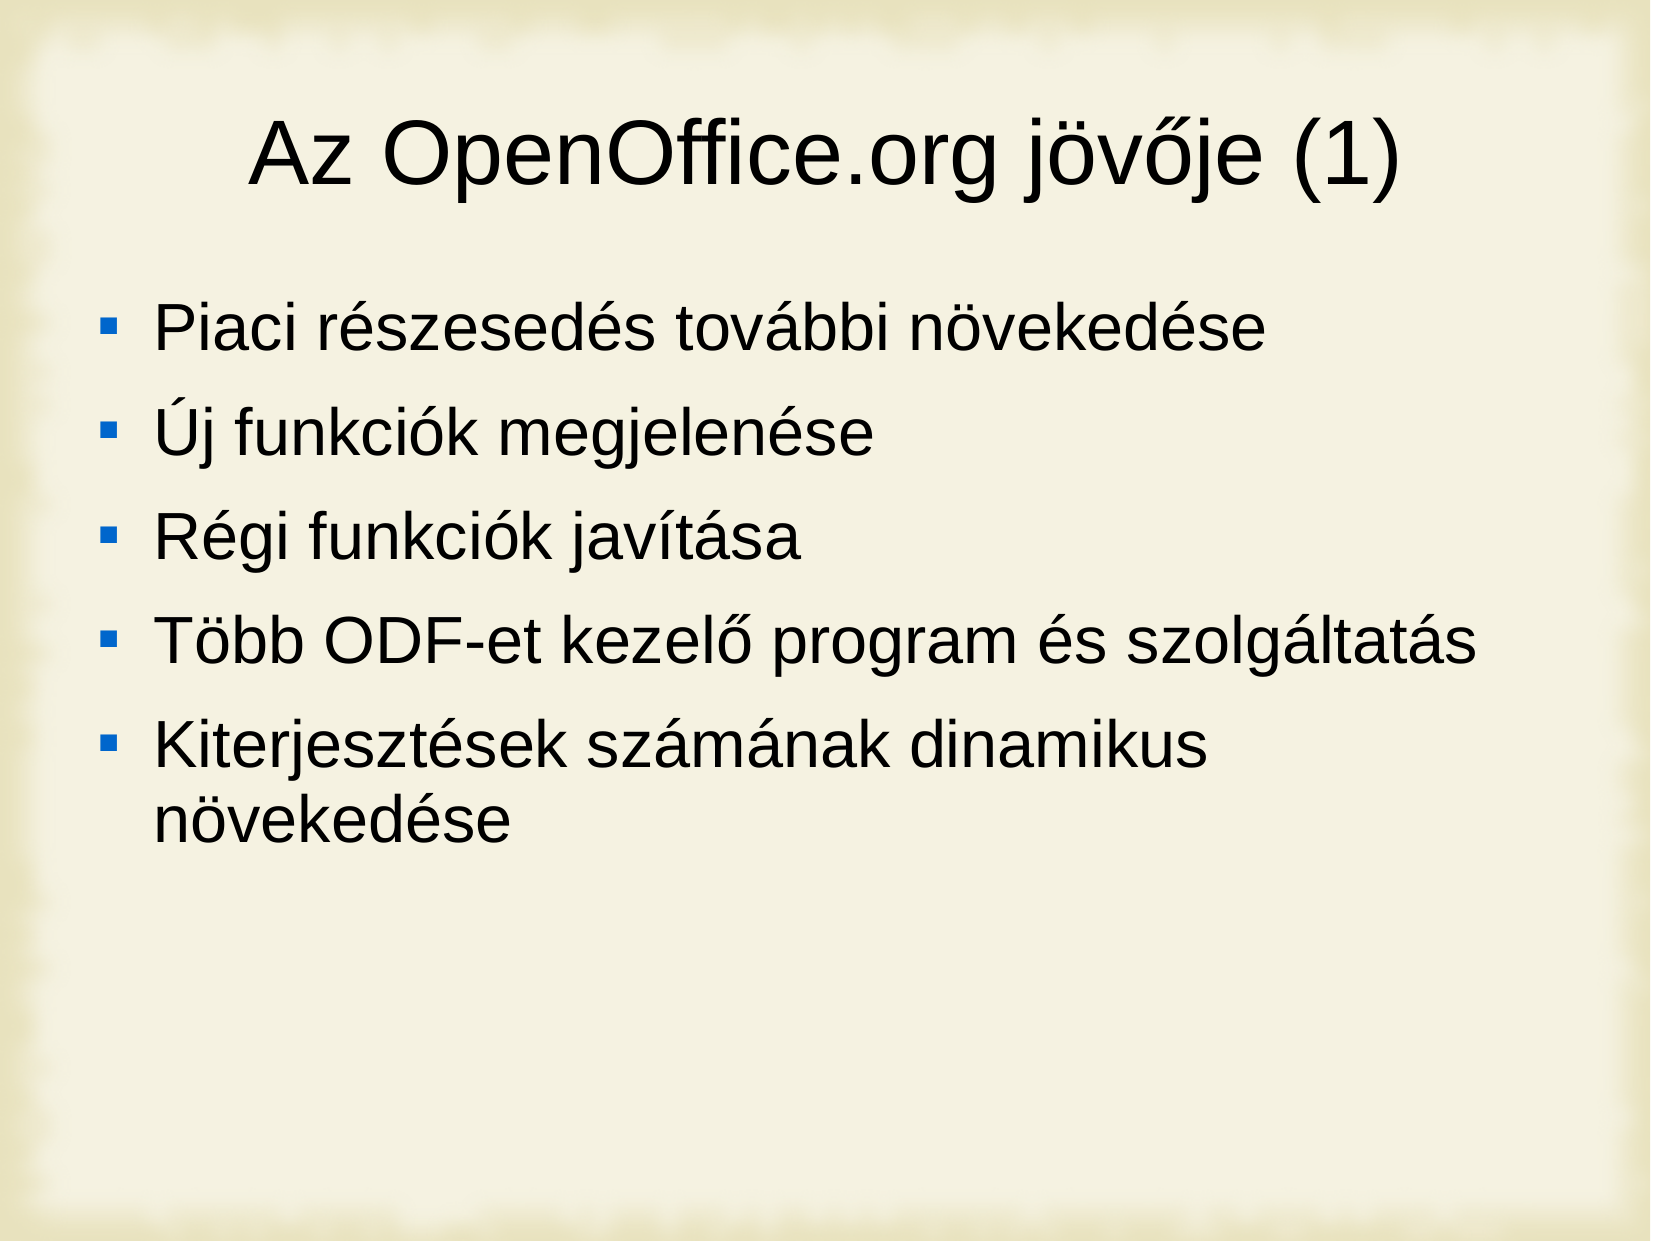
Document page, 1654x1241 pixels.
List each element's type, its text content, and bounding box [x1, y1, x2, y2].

list Piaci részesedés további növekedése Új funkciók megjelenése Régi funkciók javítása Több ODF-et kezelő program és szolgáltatás Kiterjesztések számának dinamikus növekedése [82, 290, 1571, 1094]
title Az OpenOffice.org jövője (1) [82, 49, 1571, 257]
picture [0, 0, 1651, 1241]
